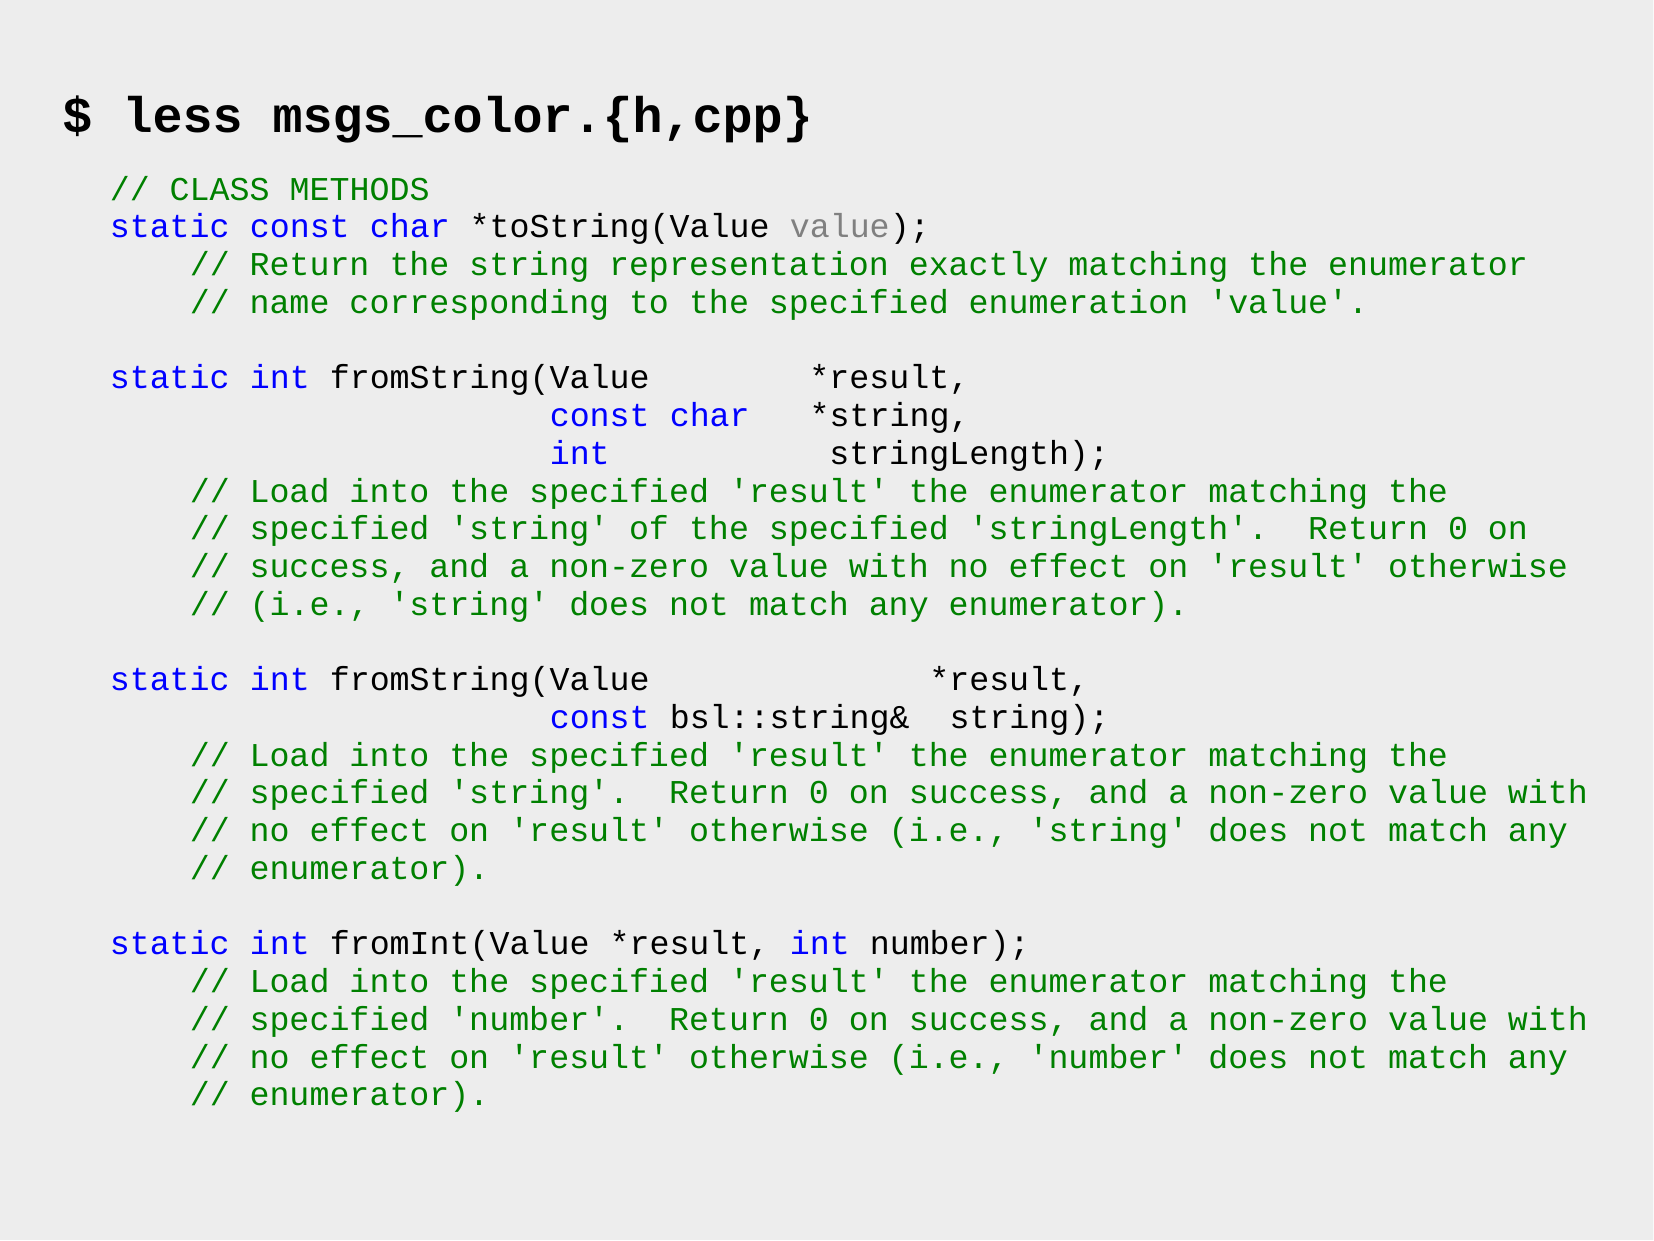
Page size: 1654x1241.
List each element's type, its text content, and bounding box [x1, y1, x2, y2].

text_box // CLASS METHODS static const char *toString(Value value); // Return the string representation exactly matching the enumerator // name corresponding to the specified enumeration 'value'. static int fromString(Value *result, const char *string, int stringLength); // Load into the specified 'result' the enumerator matching the // specified 'string' of the specified 'stringLength'. Return 0 on // success, and a non-zero value with no effect on 'result' otherwise // (i.e., 'string' does not match any enumerator). static int fromString(Value *result, const bsl::string& string); // Load into the specified 'result' the enumerator matching the // specified 'string'. Return 0 on success, and a non-zero value with // no effect on 'result' otherwise (i.e., 'string' does not match any // enumerator). static int fromInt(Value *result, int number); // Load into the specified 'result' the enumerator matching the // specified 'number'. Return 0 on success, and a non-zero value with // no effect on 'result' otherwise (i.e., 'number' does not match any // enumerator). [15, 165, 1654, 1124]
text_box $ less msgs_color.{h,cpp} [47, 83, 1653, 165]
